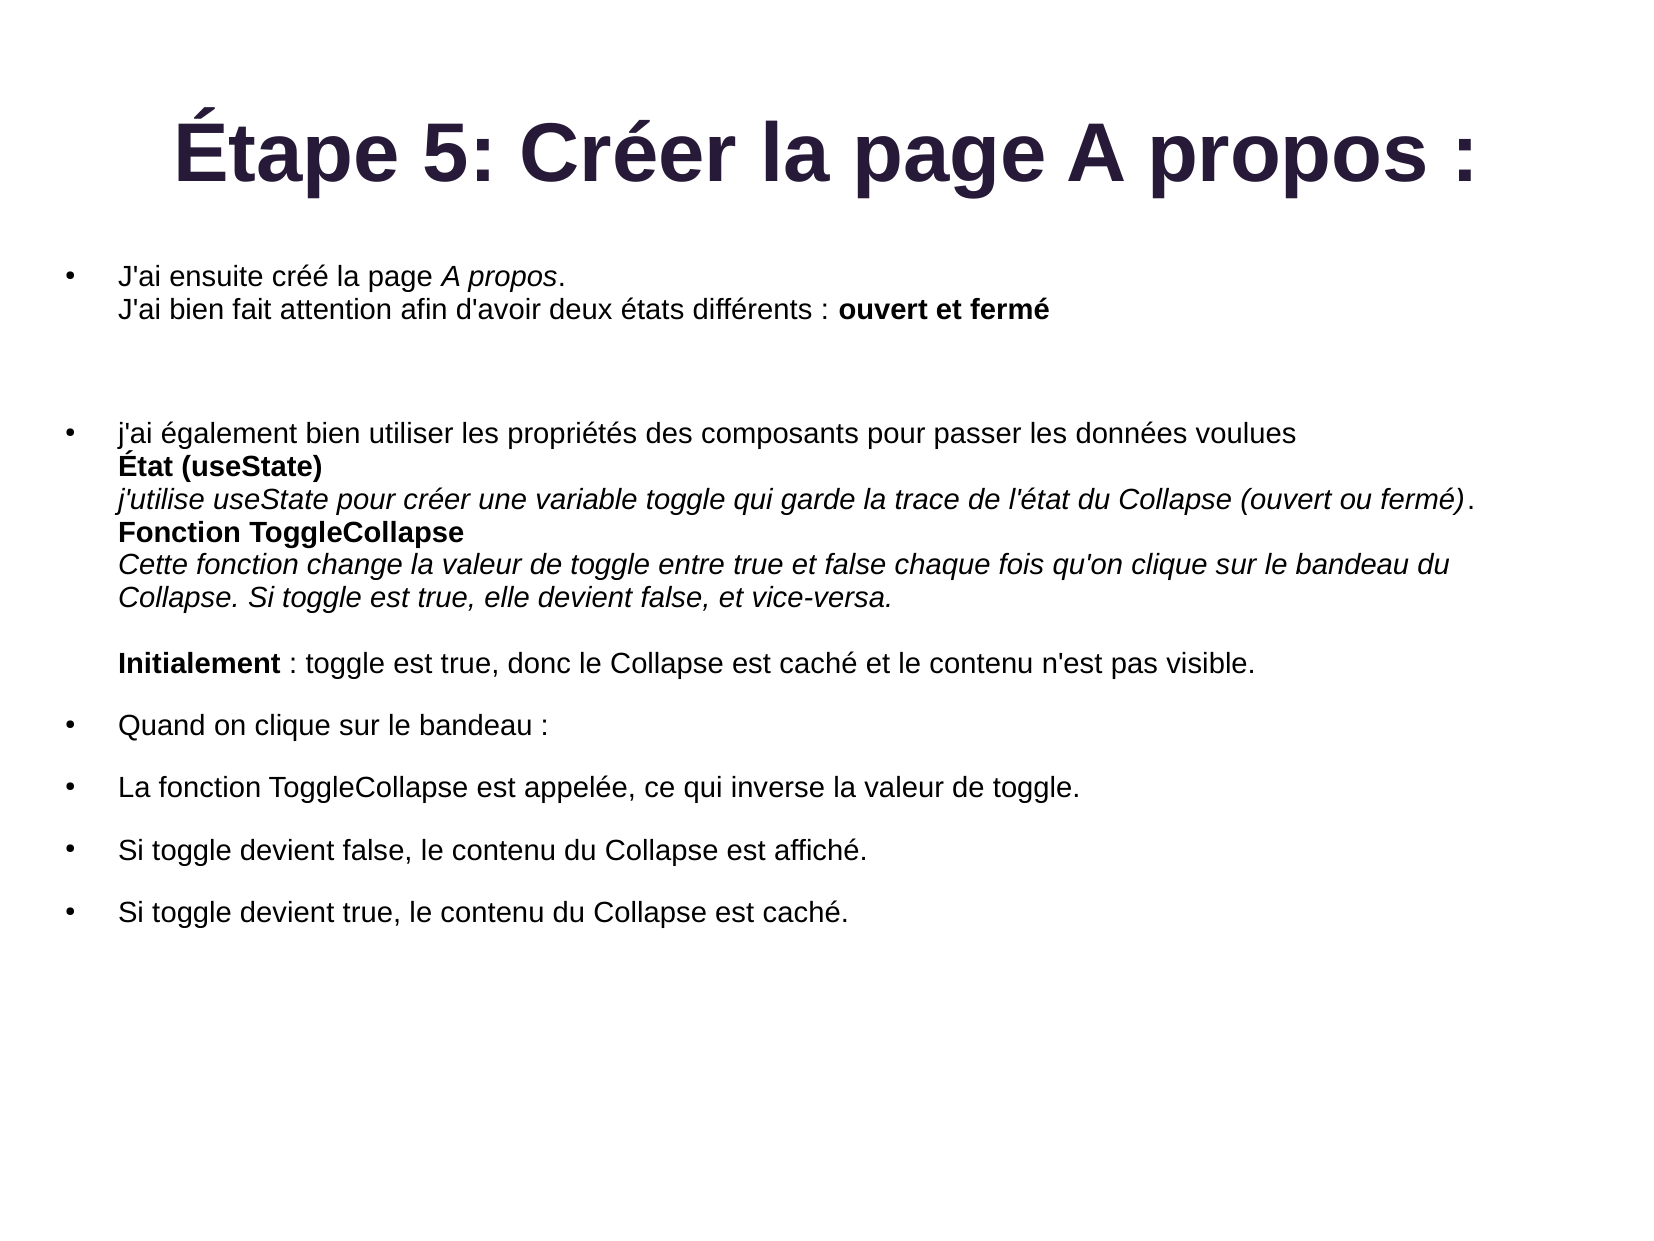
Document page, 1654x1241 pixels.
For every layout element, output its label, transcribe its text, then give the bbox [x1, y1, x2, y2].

title Étape 5: Créer la page A propos : [82, 49, 1571, 257]
list J'ai ensuite créé la page A propos. J'ai bien fait attention afin d'avoir deux états différents : ouvert et fermé j'ai également bien utiliser les propriétés des composants pour passer les données voulues État (useState) j'utilise useState pour créer une variable toggle qui garde la trace de l'état du Collapse (ouvert ou fermé). Fonction ToggleCollapse Cette fonction change la valeur de toggle entre true et false chaque fois qu'on clique sur le bandeau du Collapse. Si toggle est true, elle devient false, et vice-versa. Initialement : toggle est true, donc le Collapse est caché et le contenu n'est pas visible. Quand on clique sur le bandeau : La fonction ToggleCollapse est appelée, ce qui inverse la valeur de toggle. Si toggle devient false, le contenu du Collapse est affiché. Si toggle devient true, le contenu du Collapse est caché. [47, 259, 1536, 1027]
